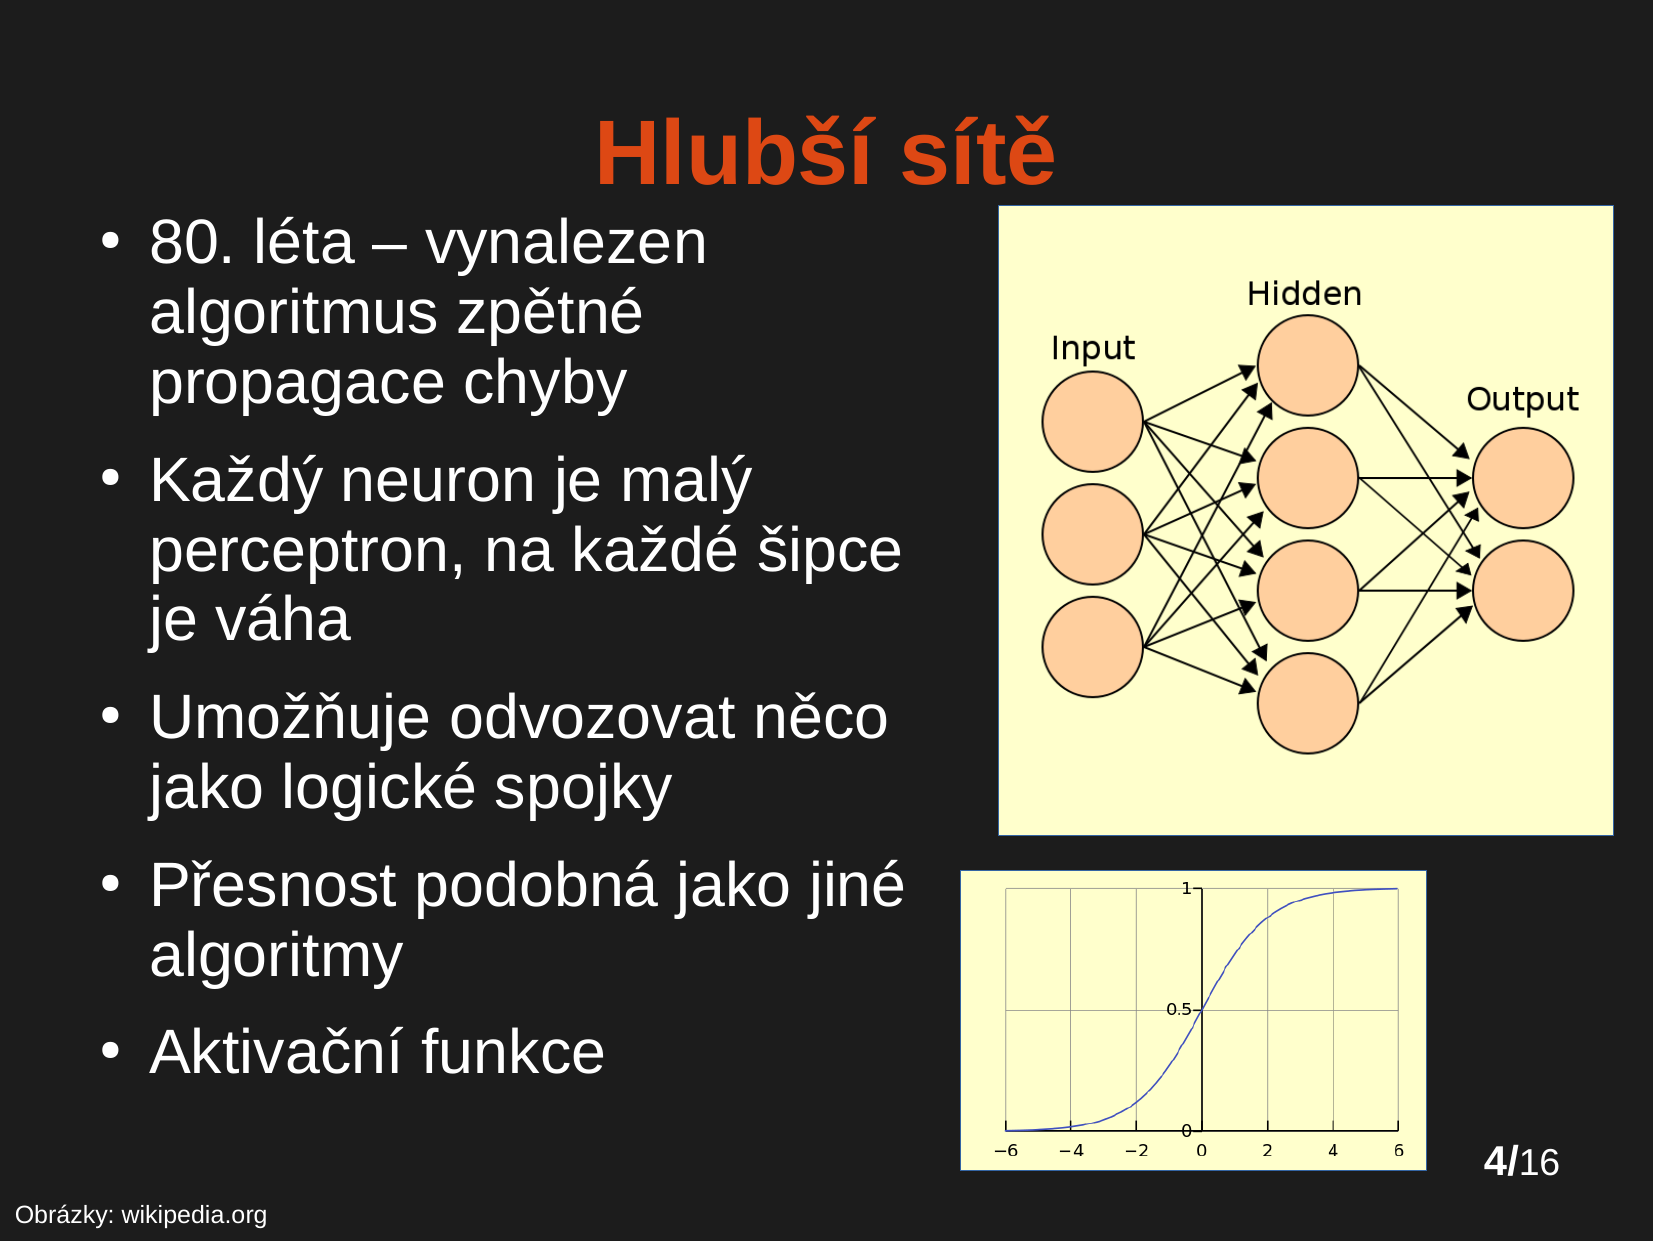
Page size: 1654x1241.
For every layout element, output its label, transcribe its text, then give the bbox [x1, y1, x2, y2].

text_box [960, 870, 976, 1171]
list 80. léta – vynalezen algoritmus zpětné propagace chyby Každý neuron je malý perceptron, na každé šipce je váha Umožňuje odvozovat něco jako logické spojky Přesnost podobná jako jiné algoritmy Aktivační funkce [82, 206, 961, 1096]
picture [1021, 263, 1595, 775]
text_box Obrázky: wikipedia.org [0, 1193, 736, 1241]
text_box [998, 205, 1614, 836]
title Hlubší sítě [82, 49, 1571, 257]
picture [976, 870, 1427, 1171]
